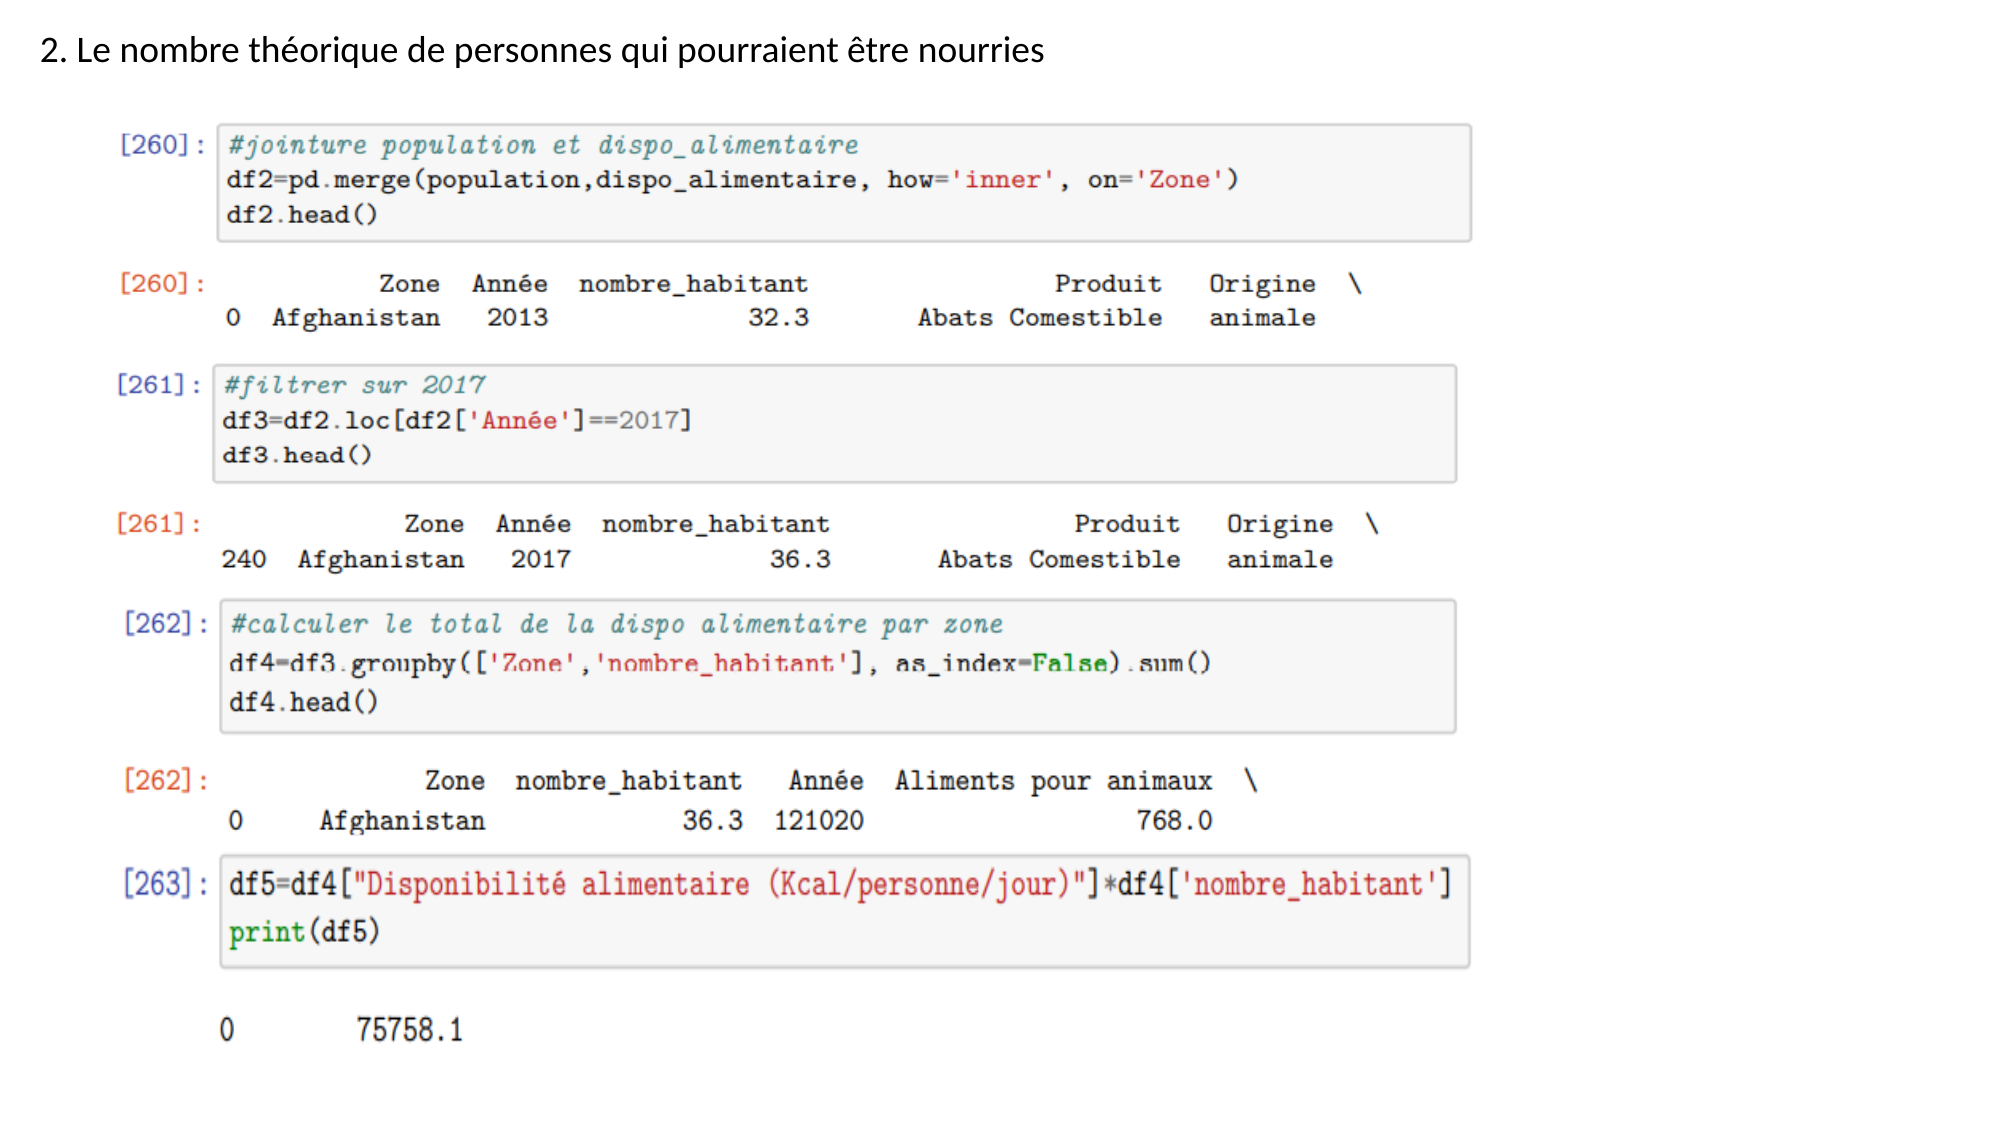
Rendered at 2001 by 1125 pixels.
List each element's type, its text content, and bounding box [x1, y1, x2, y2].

picture [88, 117, 1500, 336]
text_box 2. Le nombre théorique de personnes qui pourraient être nourries [24, 17, 1655, 79]
picture [72, 347, 1527, 1054]
